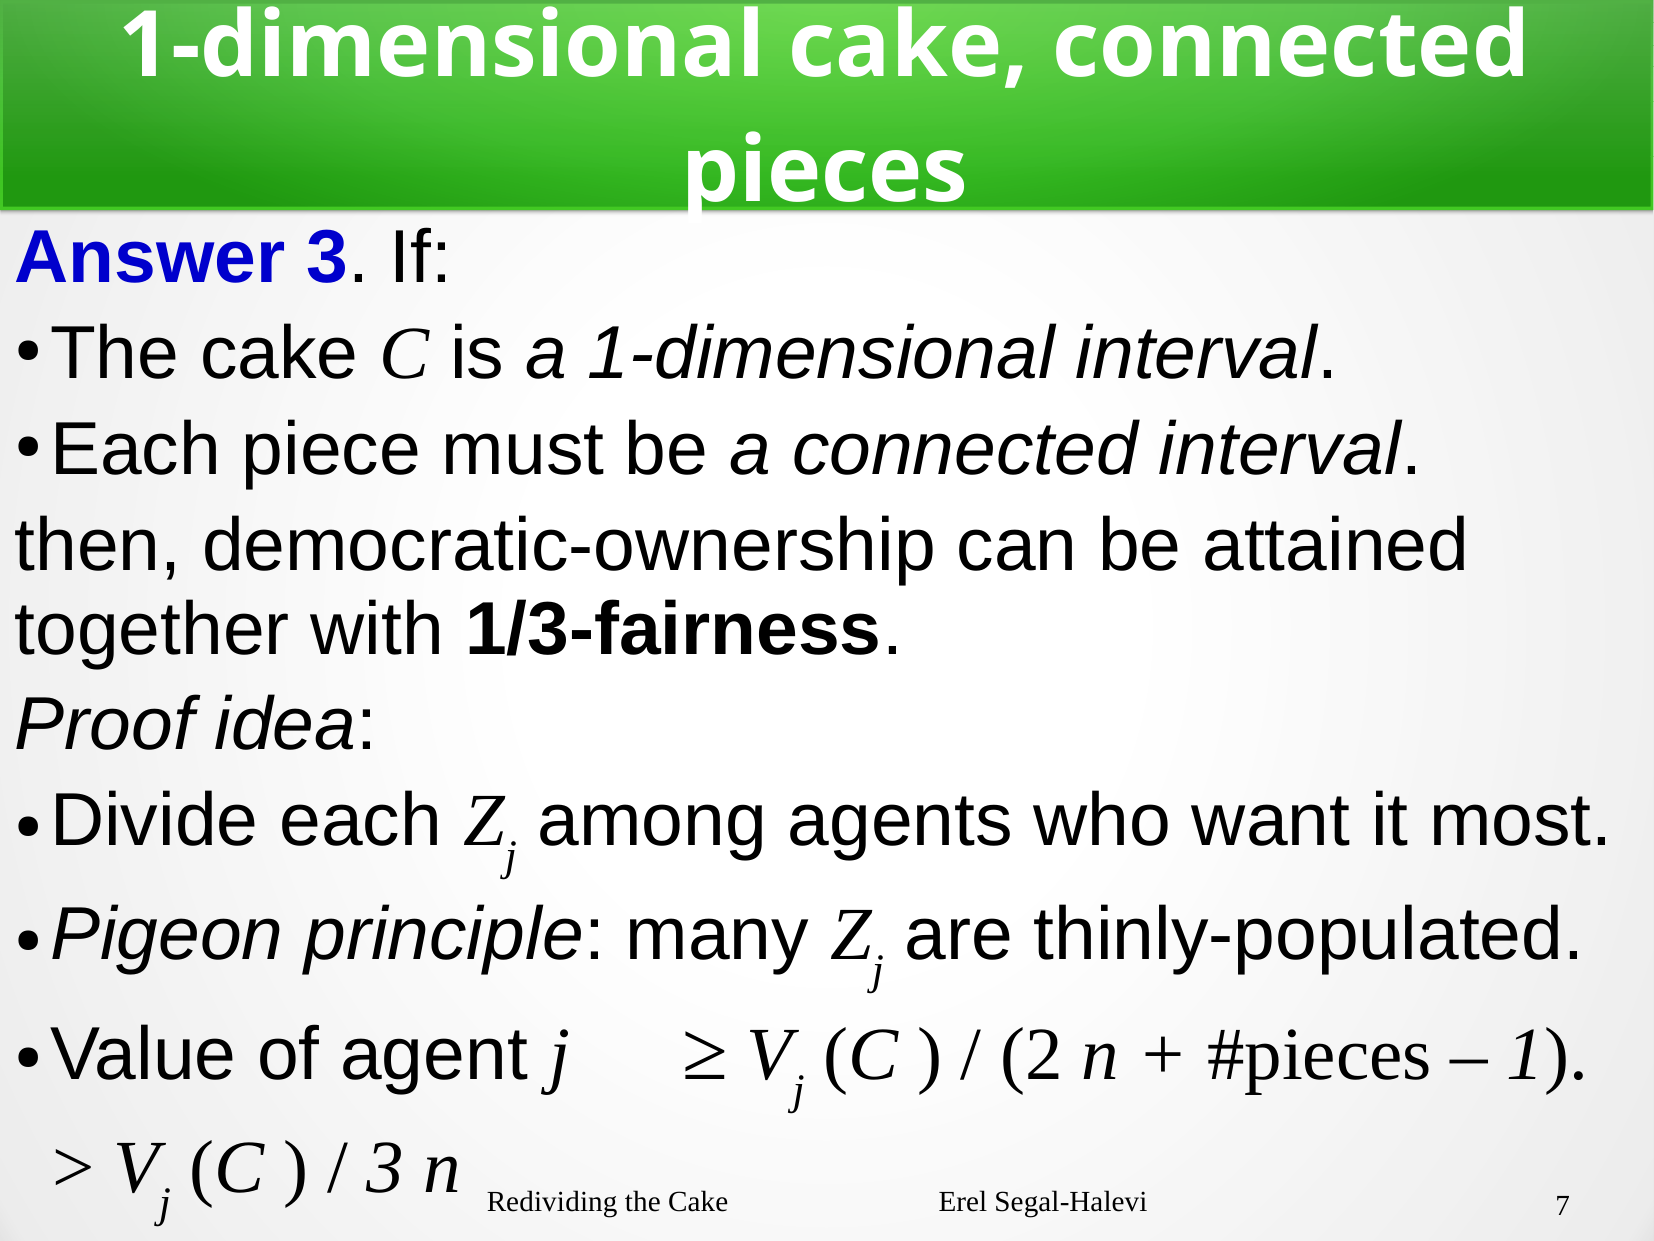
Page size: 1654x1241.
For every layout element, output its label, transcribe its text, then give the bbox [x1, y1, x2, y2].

text_box Answer 3. If: The cake C is a 1-dimensional interval. Each piece must be a connected interval. then, democratic-ownership can be attained together with 1/3-fairness. Proof idea: Divide each Zj among agents who want it most. Pigeon principle: many Zj are thinly-populated. Value of agent j ≥ Vj (C ) / (2 n + #pieces – 1). > Vj (C ) / 3 n [0, 207, 1634, 1235]
title 1-dimensional cake, connected pieces [15, 0, 1636, 208]
